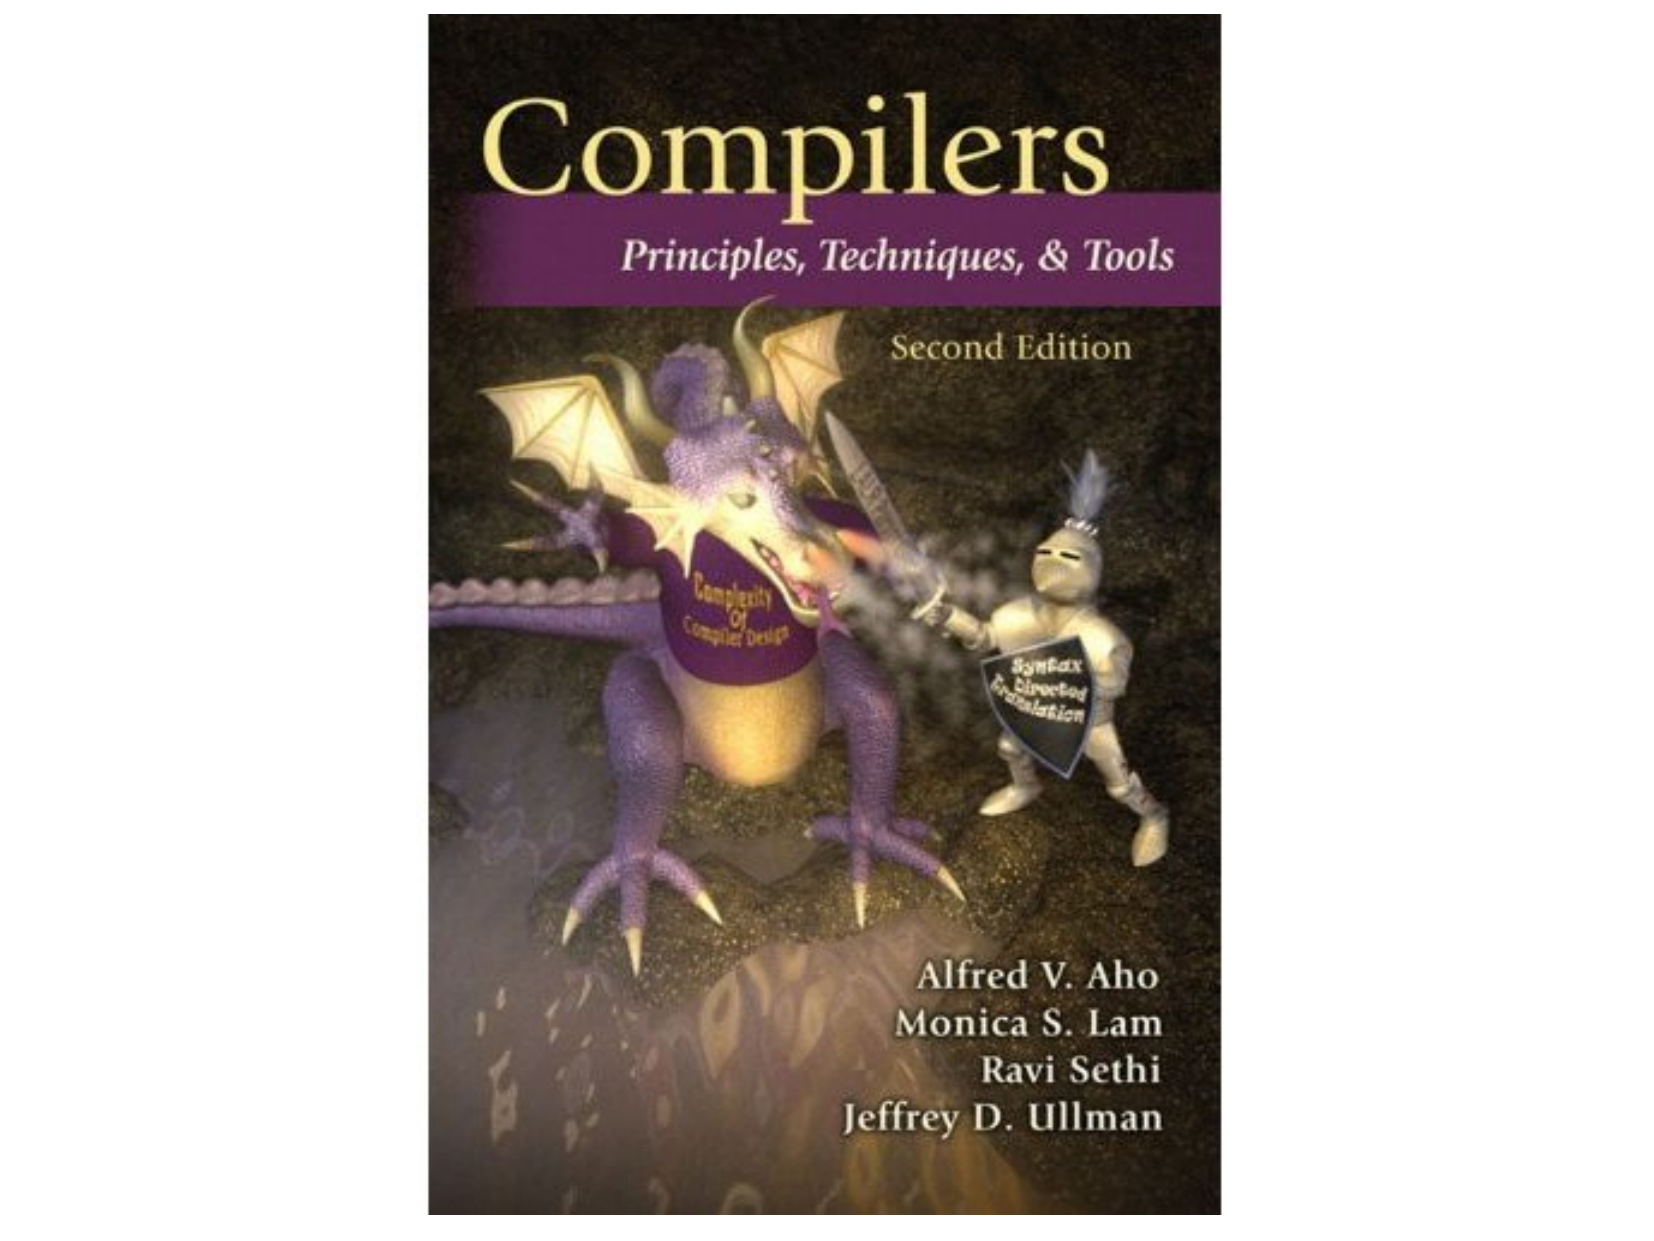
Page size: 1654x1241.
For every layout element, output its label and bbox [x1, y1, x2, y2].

picture [225, 14, 1426, 1216]
